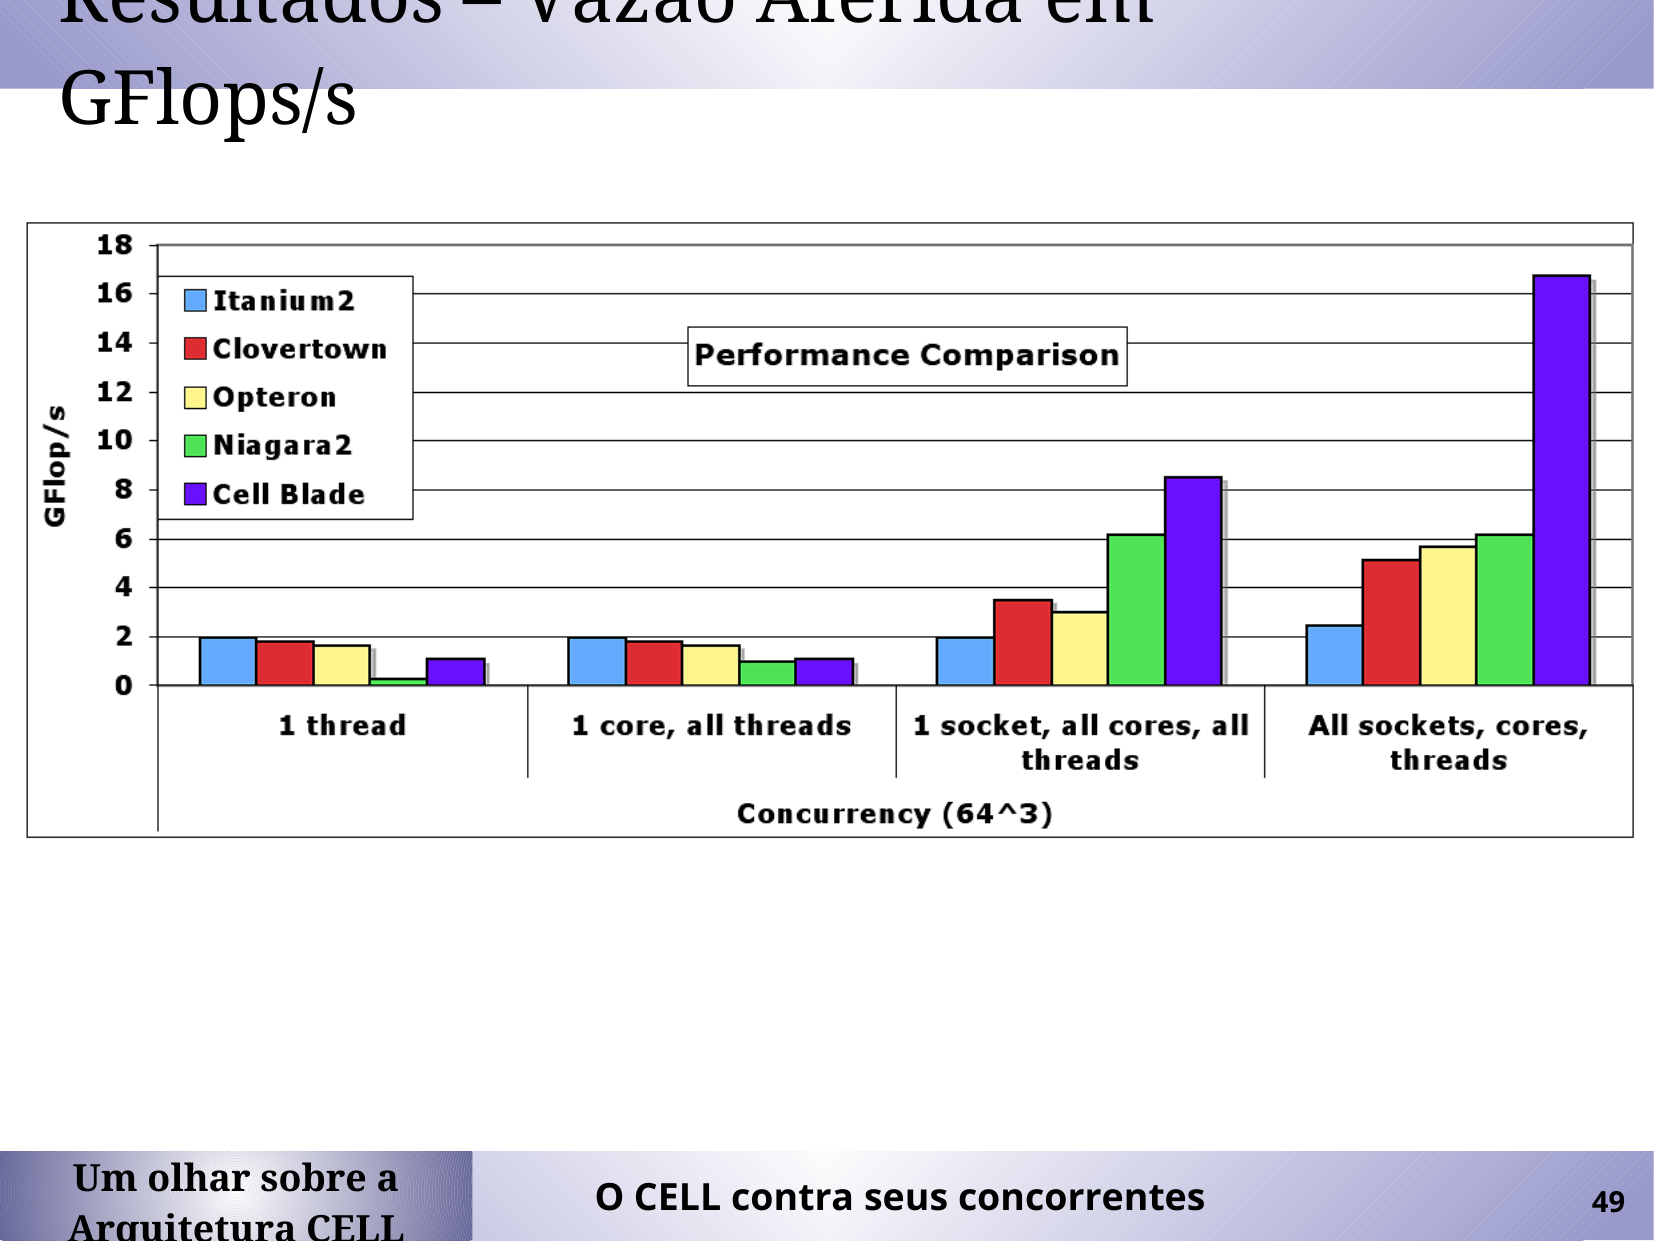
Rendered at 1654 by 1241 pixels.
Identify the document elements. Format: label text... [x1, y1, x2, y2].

title Resultados – Vazão Aferida em GFlops/s [59, 0, 1447, 89]
text_box O CELL contra seus concorrentes [501, 1151, 1300, 1241]
picture [0, 177, 1654, 989]
